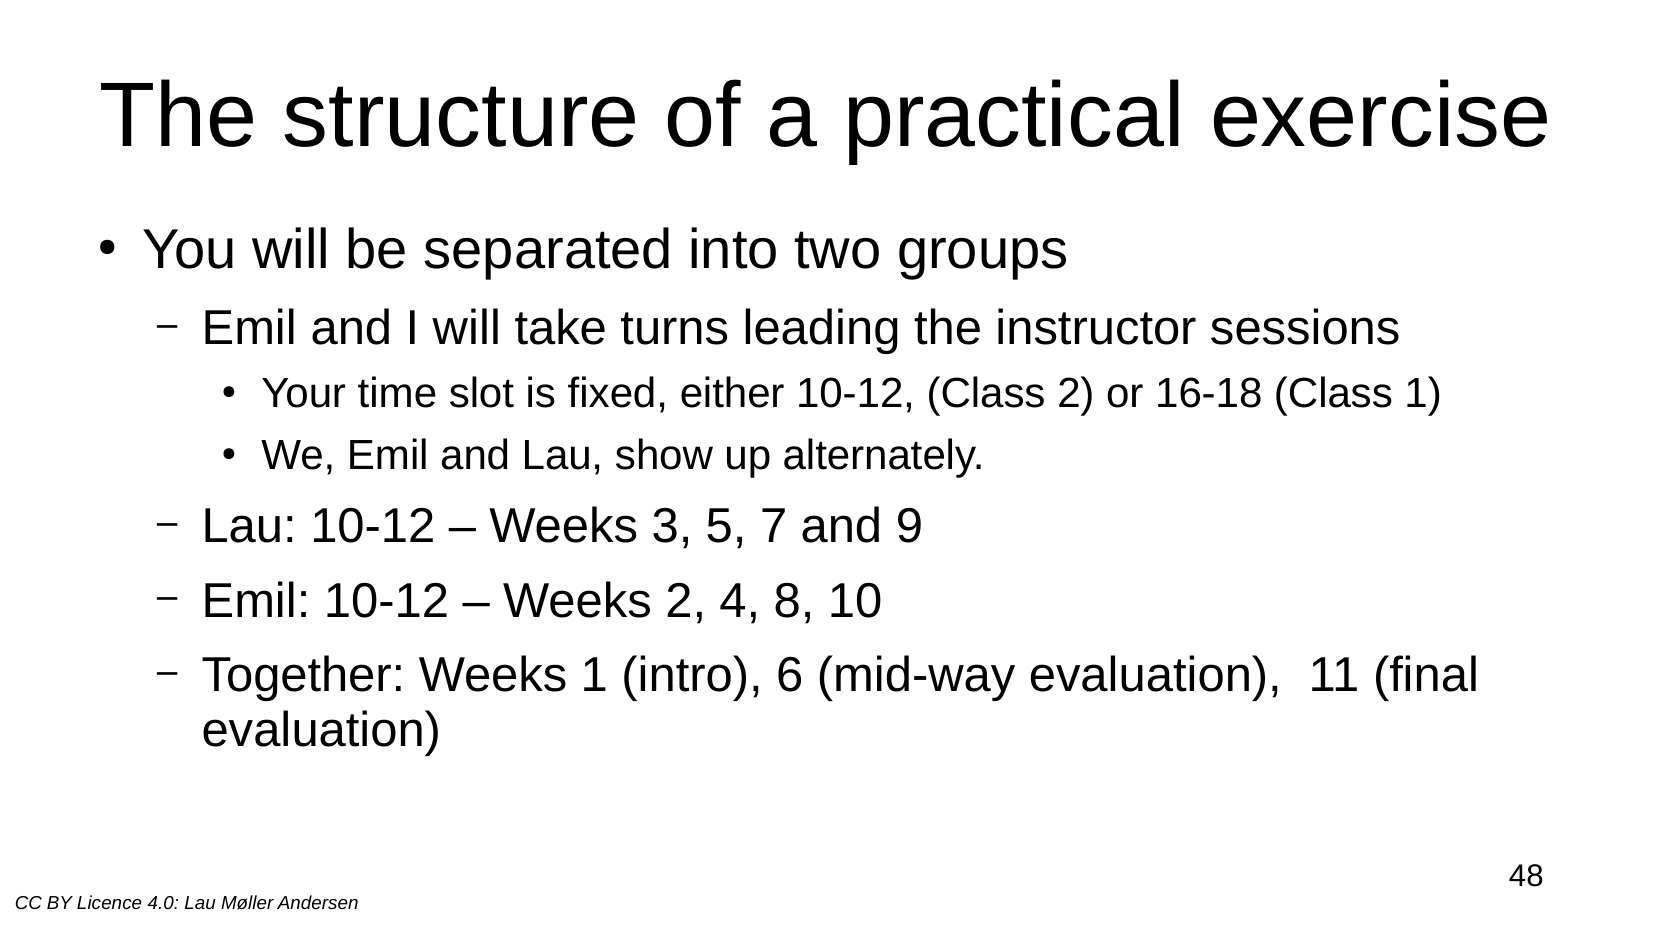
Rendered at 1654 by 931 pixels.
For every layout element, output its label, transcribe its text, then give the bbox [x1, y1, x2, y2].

list You will be separated into two groups Emil and I will take turns leading the instructor sessions Your time slot is fixed, either 10-12, (Class 2) or 16-18 (Class 1) We, Emil and Lau, show up alternately. Lau: 10-12 – Weeks 3, 5, 7 and 9 Emil: 10-12 – Weeks 2, 4, 8, 10 Together: Weeks 1 (intro), 6 (mid-way evaluation), 11 (final evaluation) [82, 217, 1571, 758]
title The structure of a practical exercise [82, 37, 1571, 193]
text_box <nummer> [1494, 850, 1654, 921]
text_box CC BY Licence 4.0: Lau Møller Andersen [0, 885, 387, 921]
